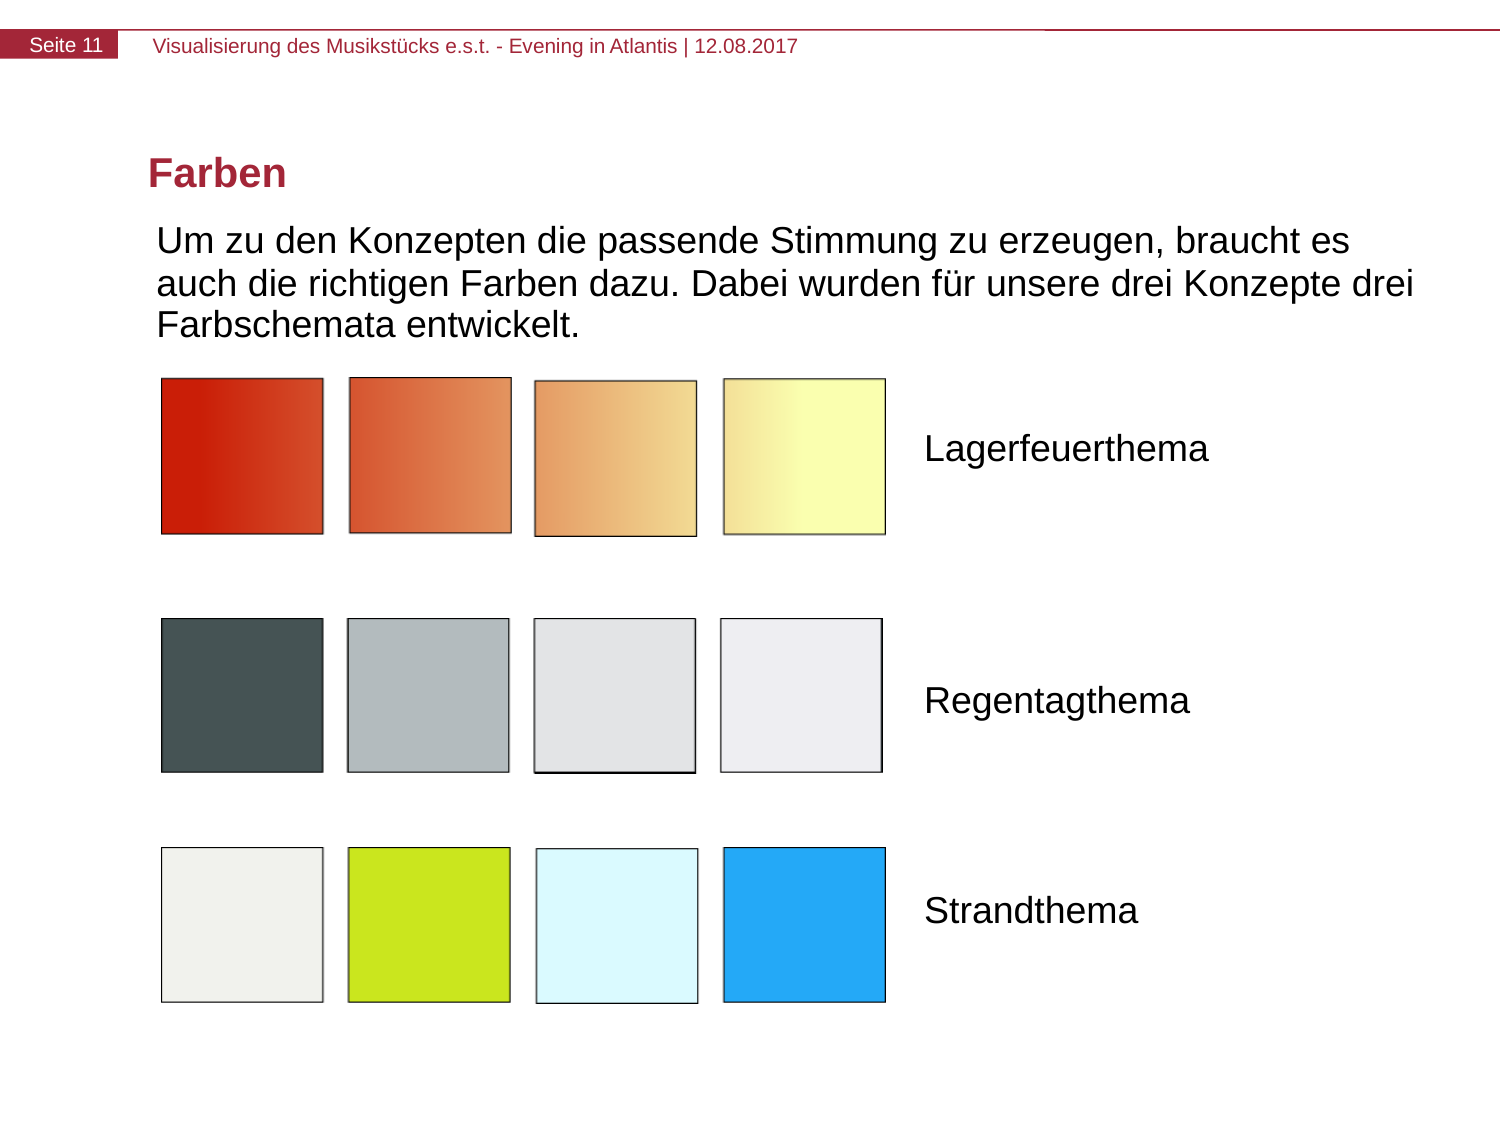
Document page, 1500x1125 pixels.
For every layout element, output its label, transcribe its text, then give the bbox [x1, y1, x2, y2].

picture [161, 847, 886, 1004]
picture [161, 618, 883, 774]
text_box Um zu den Konzepten die passende Stimmung zu erzeugen, braucht es auch die richtigen Farben dazu. Dabei wurden für unsere drei Konzepte drei Farbschemata entwickelt. [141, 212, 1441, 354]
text_box Lagerfeuerthema Regentagthema Strandthema [909, 377, 1453, 940]
title Farben [132, 116, 1413, 225]
picture [161, 377, 886, 537]
